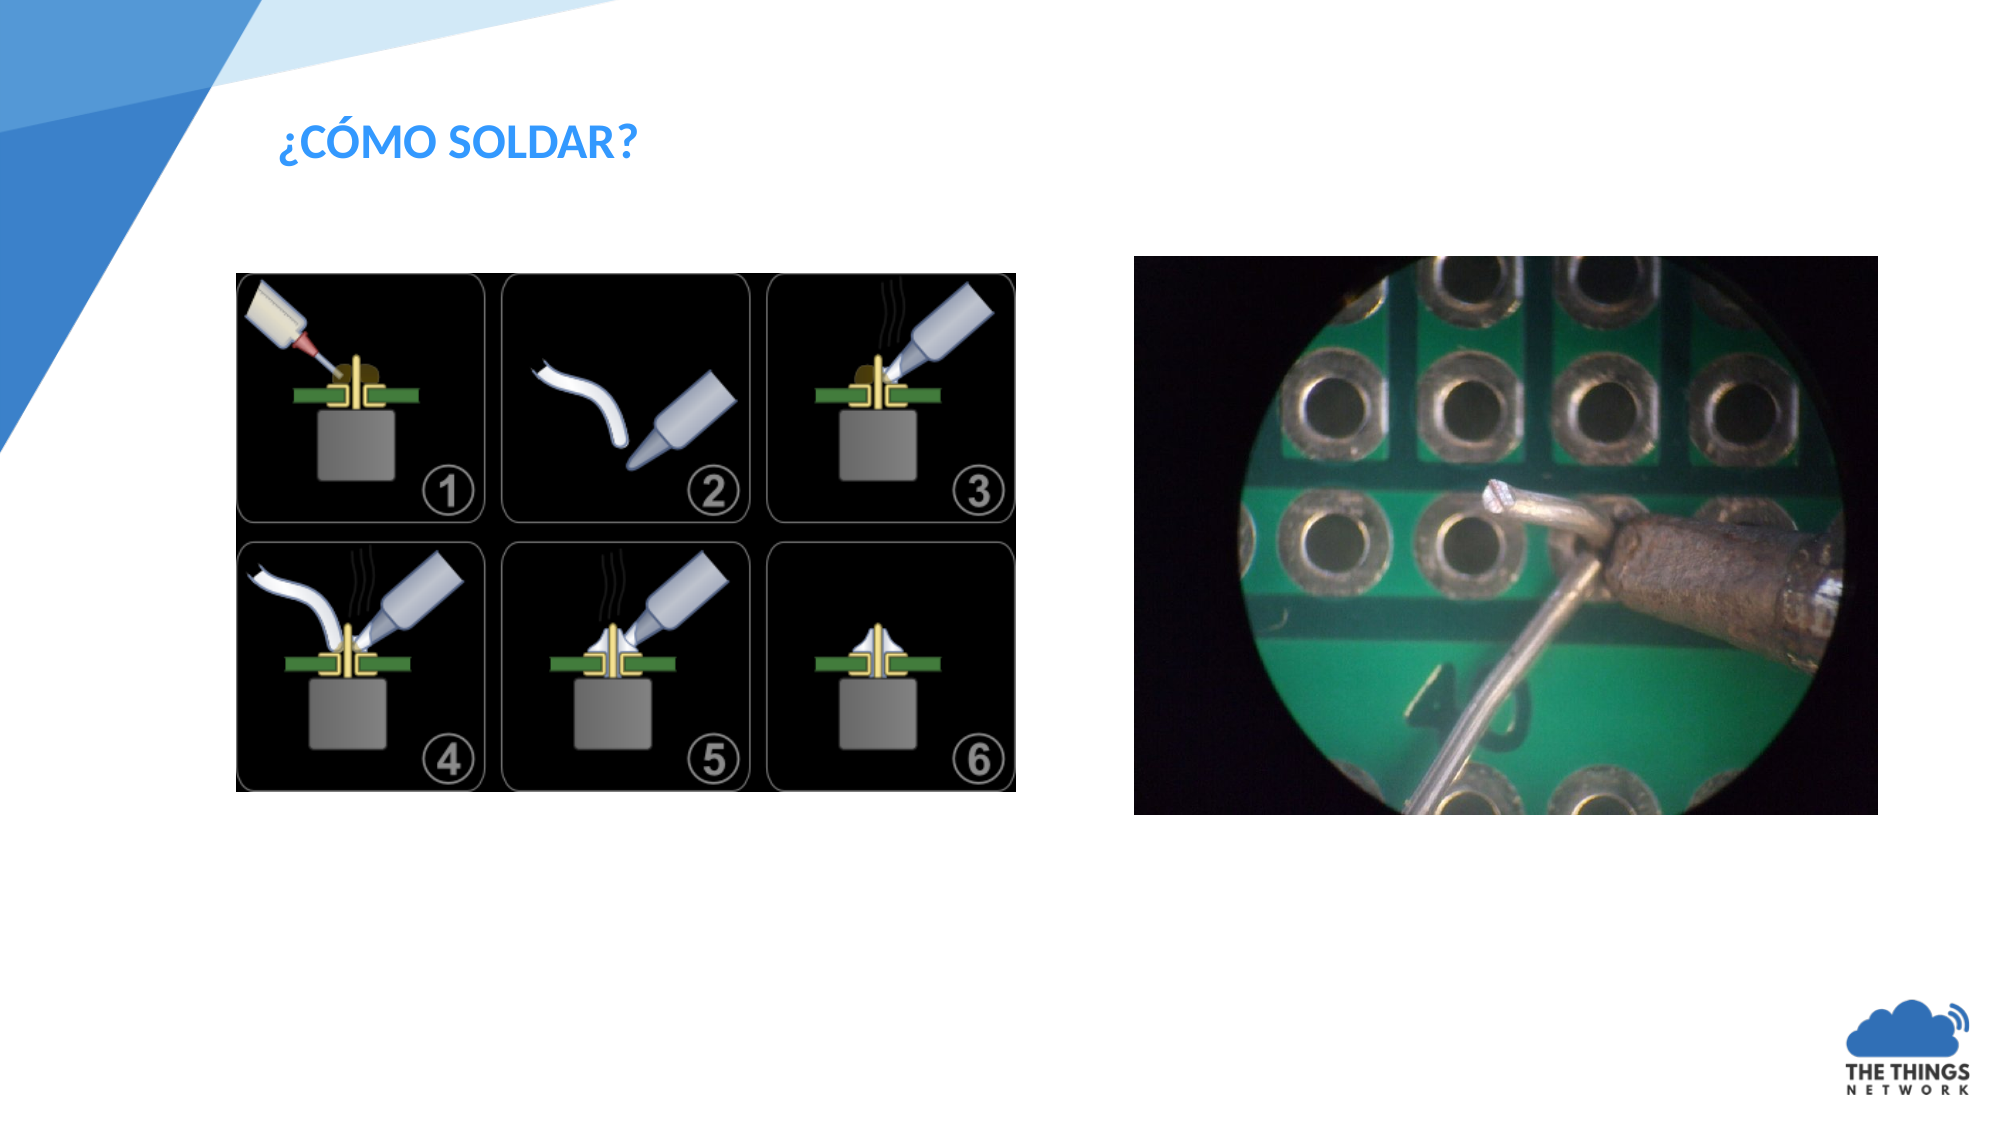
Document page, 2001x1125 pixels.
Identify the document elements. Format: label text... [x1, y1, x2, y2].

picture [0, 0, 1970, 1095]
text_box ¿CÓMO SOLDAR? [99, 44, 1900, 233]
